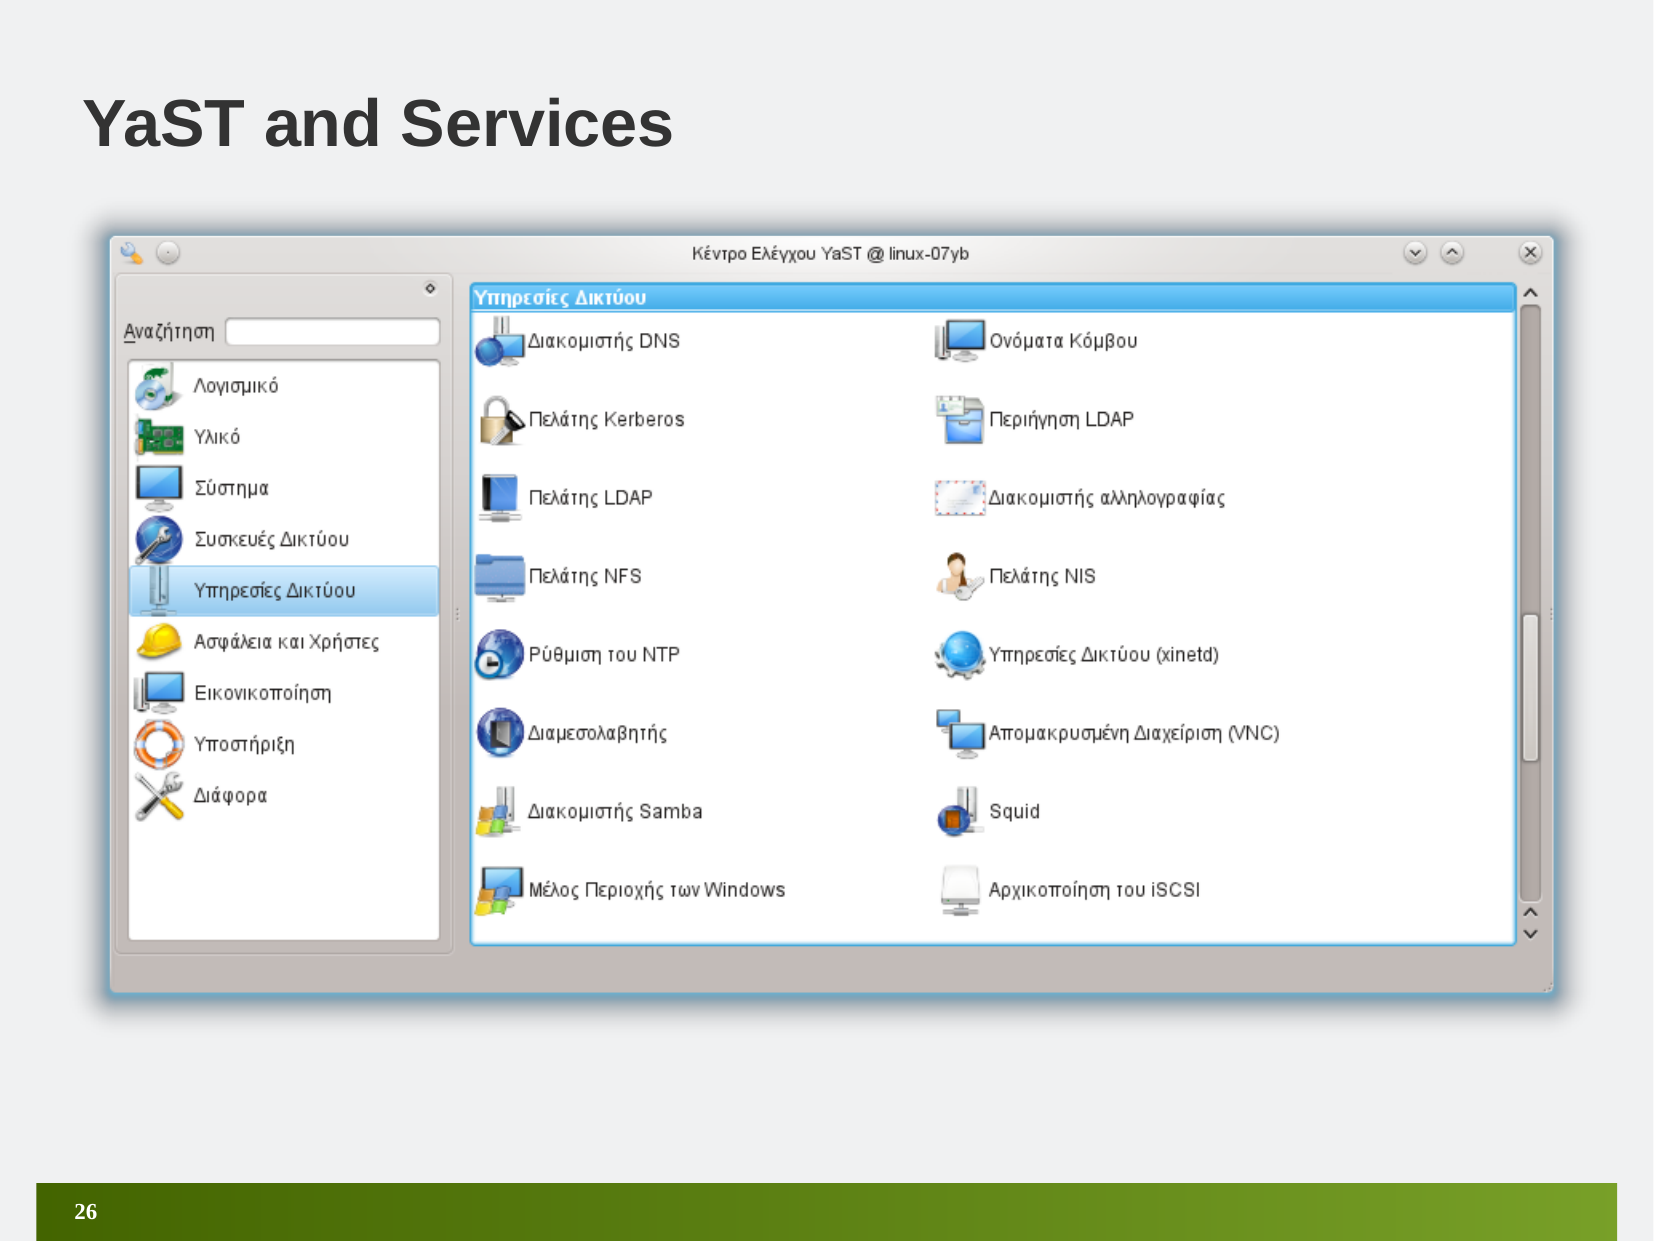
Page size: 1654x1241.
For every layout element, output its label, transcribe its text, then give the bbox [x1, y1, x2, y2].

title YaST and Services [82, 49, 1571, 172]
picture [0, 0, 1654, 1241]
